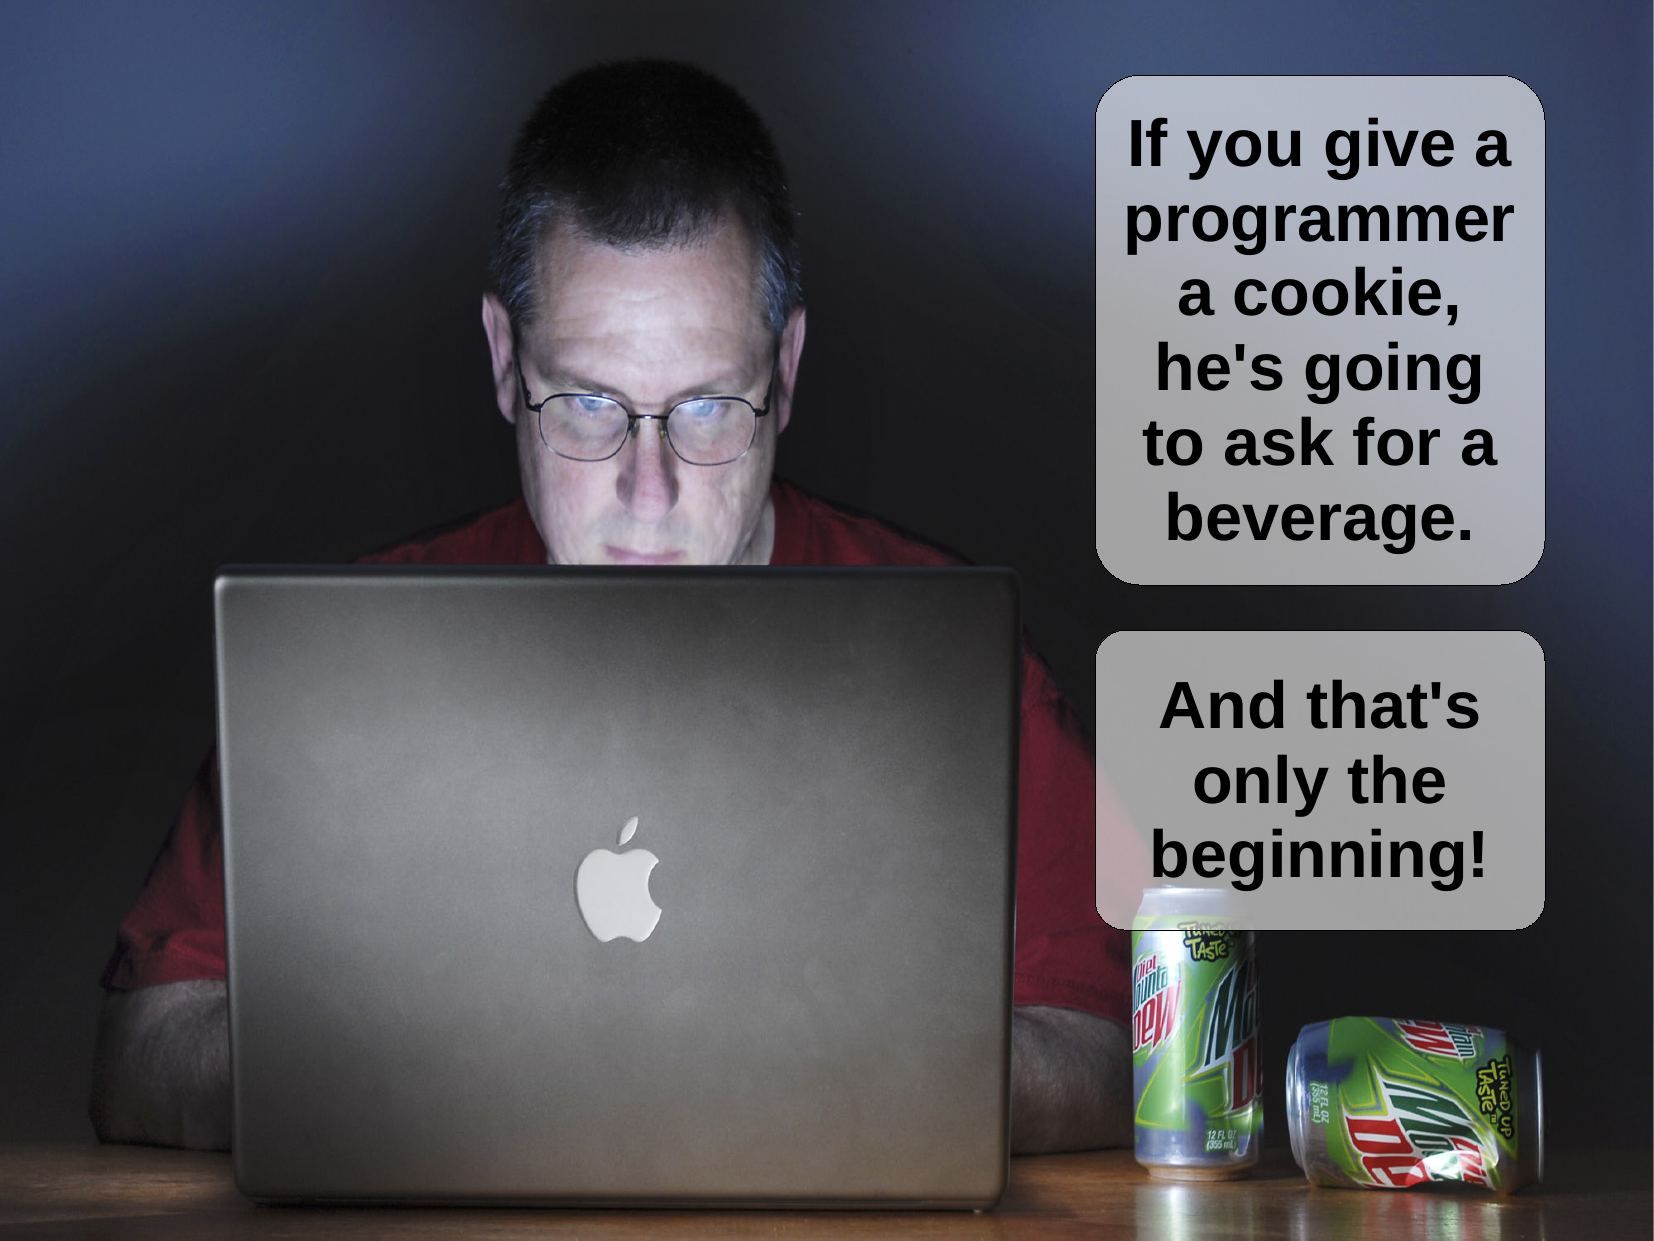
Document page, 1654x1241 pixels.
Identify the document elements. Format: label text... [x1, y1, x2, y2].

text_box And that's only the beginning! [1095, 630, 1546, 931]
text_box If you give a programmer a cookie, he's going to ask for a beverage. [1095, 75, 1546, 586]
picture [0, 0, 1654, 1241]
